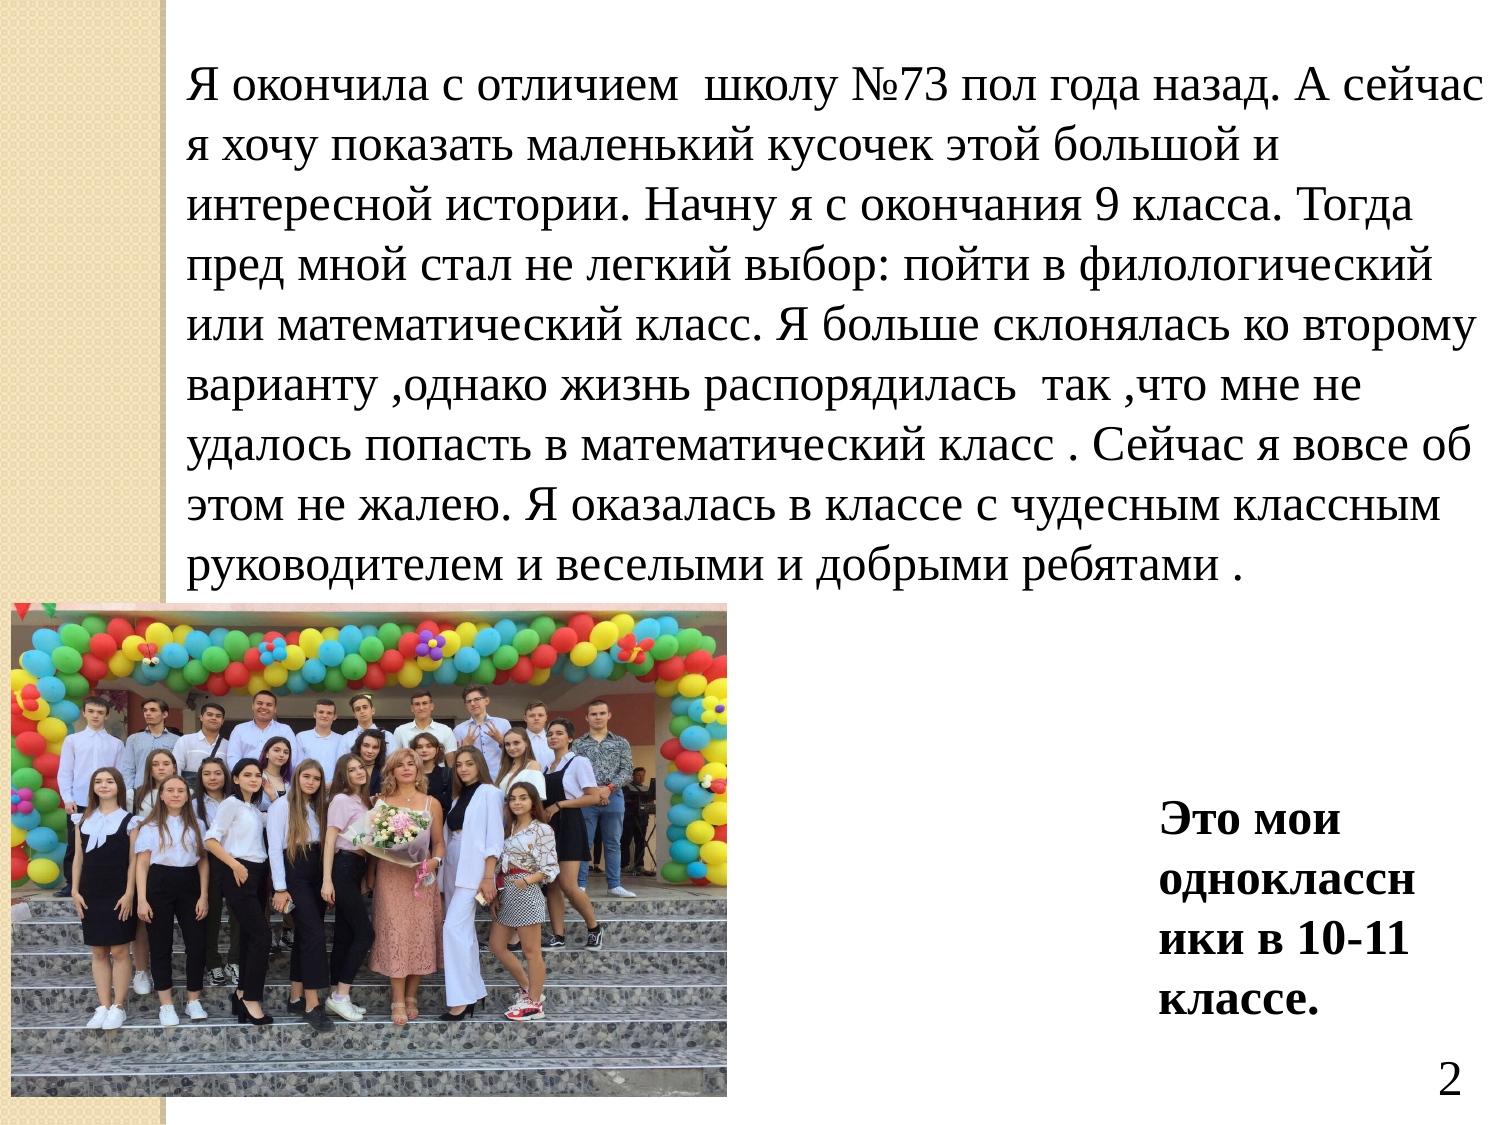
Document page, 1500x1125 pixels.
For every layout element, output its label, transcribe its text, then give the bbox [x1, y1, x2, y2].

text_box Я окончила с отличием школу №73 пол года назад. А сейчас я хочу показать маленький кусочек этой большой и интересной истории. Начну я с окончания 9 класса. Тогда пред мной стал не легкий выбор: пойти в филологический или математический класс. Я больше склонялась ко второму варианту ,однако жизнь распорядилась так ,что мне не удалось попасть в математический класс . Сейчас я вовсе об этом не жалею. Я оказалась в классе с чудесным классным руководителем и веселыми и добрыми ребятами . [171, 42, 1500, 604]
text_box 2 [1413, 1034, 1489, 1113]
text_box Это мои одноклассники в 10-11 классе. [1143, 776, 1451, 1035]
picture [11, 603, 1102, 1125]
